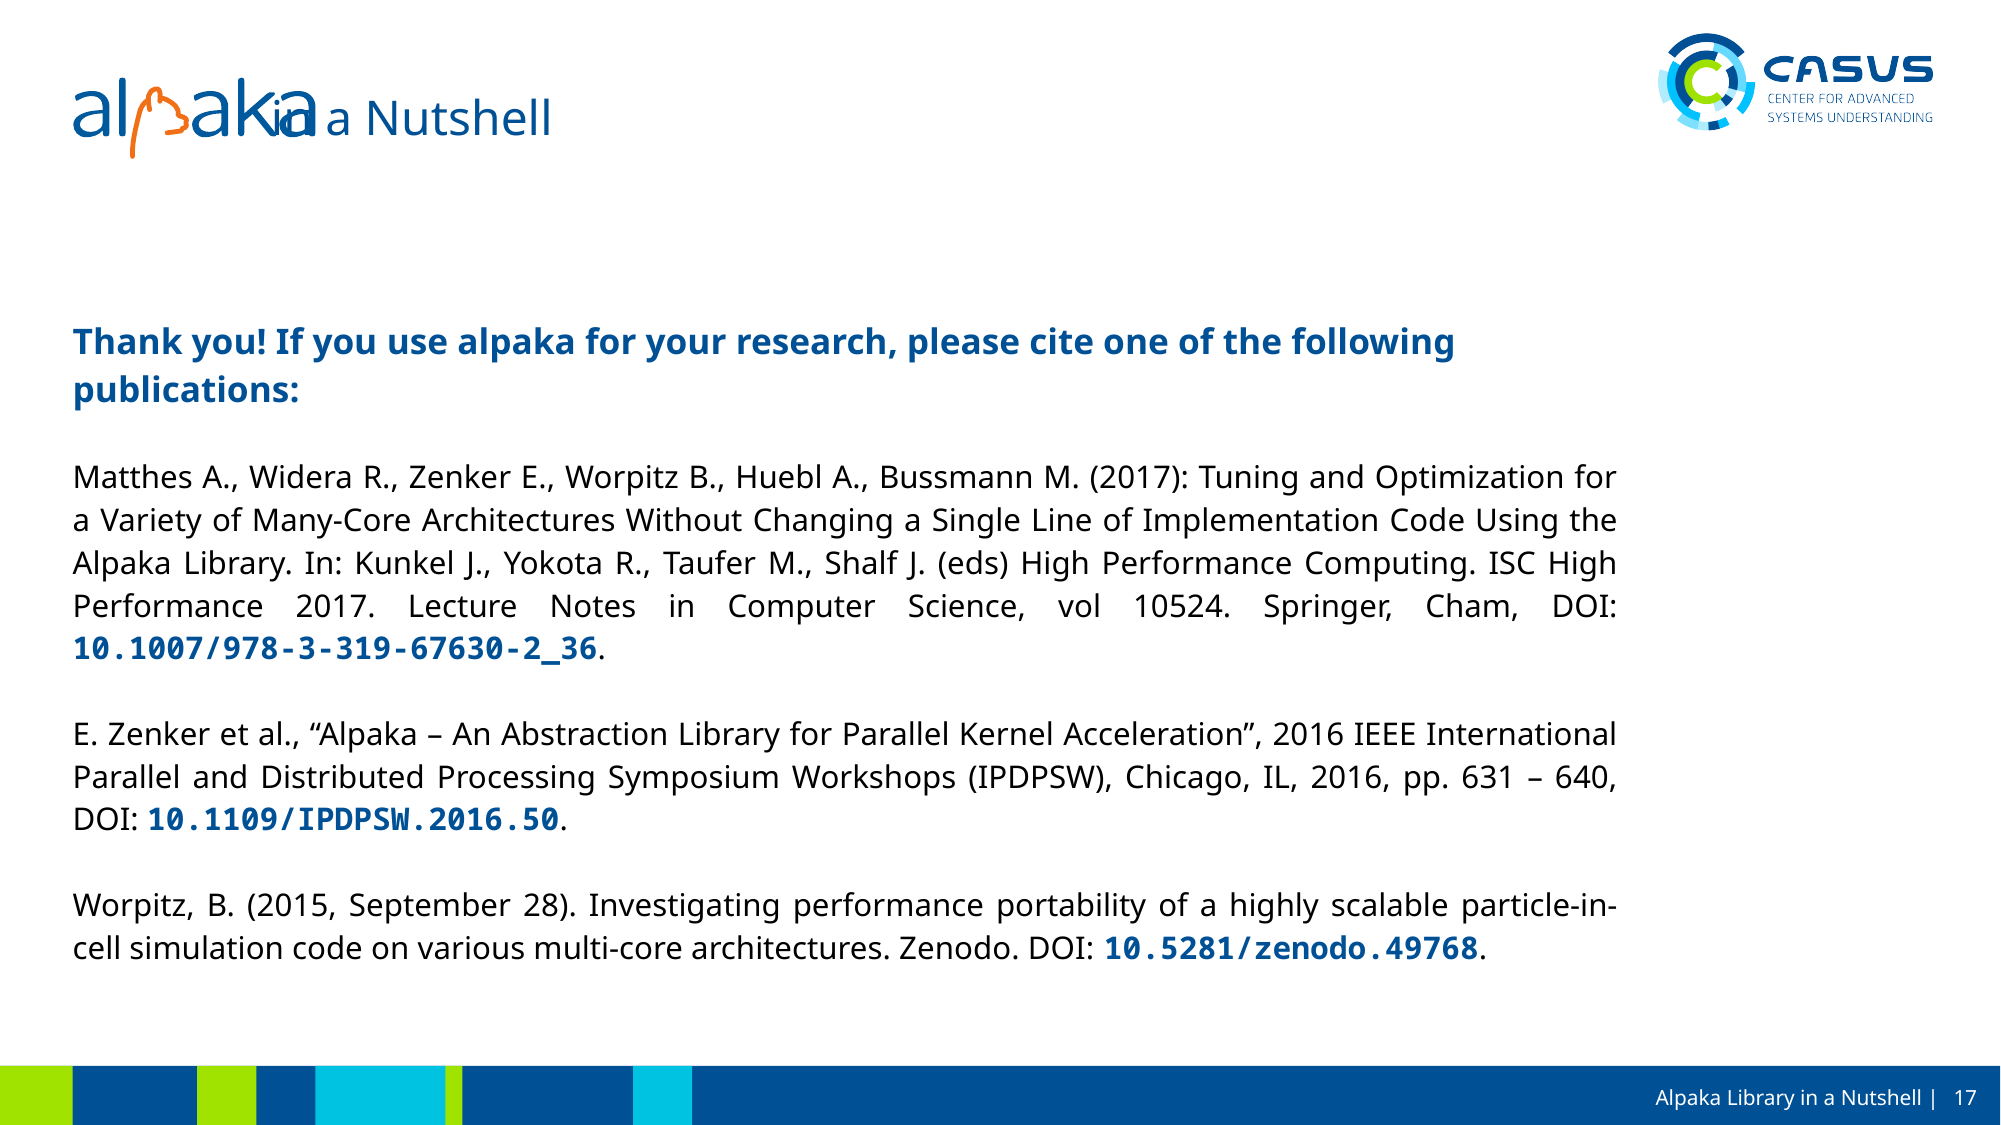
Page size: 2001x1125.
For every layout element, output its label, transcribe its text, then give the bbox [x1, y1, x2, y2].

list Thank you! If you use alpaka for your research, please cite one of the following publications: Matthes A., Widera R., Zenker E., Worpitz B., Huebl A., Bussmann M. (2017): Tuning and Optimization for a Variety of Many-Core Architectures Without Changing a Single Line of Implementation Code Using the Alpaka Library. In: Kunkel J., Yokota R., Taufer M., Shalf J. (eds) High Performance Computing. ISC High Performance 2017. Lecture Notes in Computer Science, vol 10524. Springer, Cham, DOI: 10.1007/978-3-319-67630-2_36. E. Zenker et al., “Alpaka – An Abstraction Library for Parallel Kernel Acceleration”, 2016 IEEE International Parallel and Distributed Processing Symposium Workshops (IPDPSW), Chicago, IL, 2016, pp. 631 – 640, DOI: 10.1109/IPDPSW.2016.50. Worpitz, B. (2015, September 28). Investigating performance portability of a highly scalable particle-in-cell simulation code on various multi-core architectures. Zenodo. DOI: 10.5281/zenodo.49768. [72, 316, 1620, 979]
title in a Nutshell [317, 82, 709, 151]
picture [1658, 33, 1933, 131]
picture [72, 76, 317, 160]
